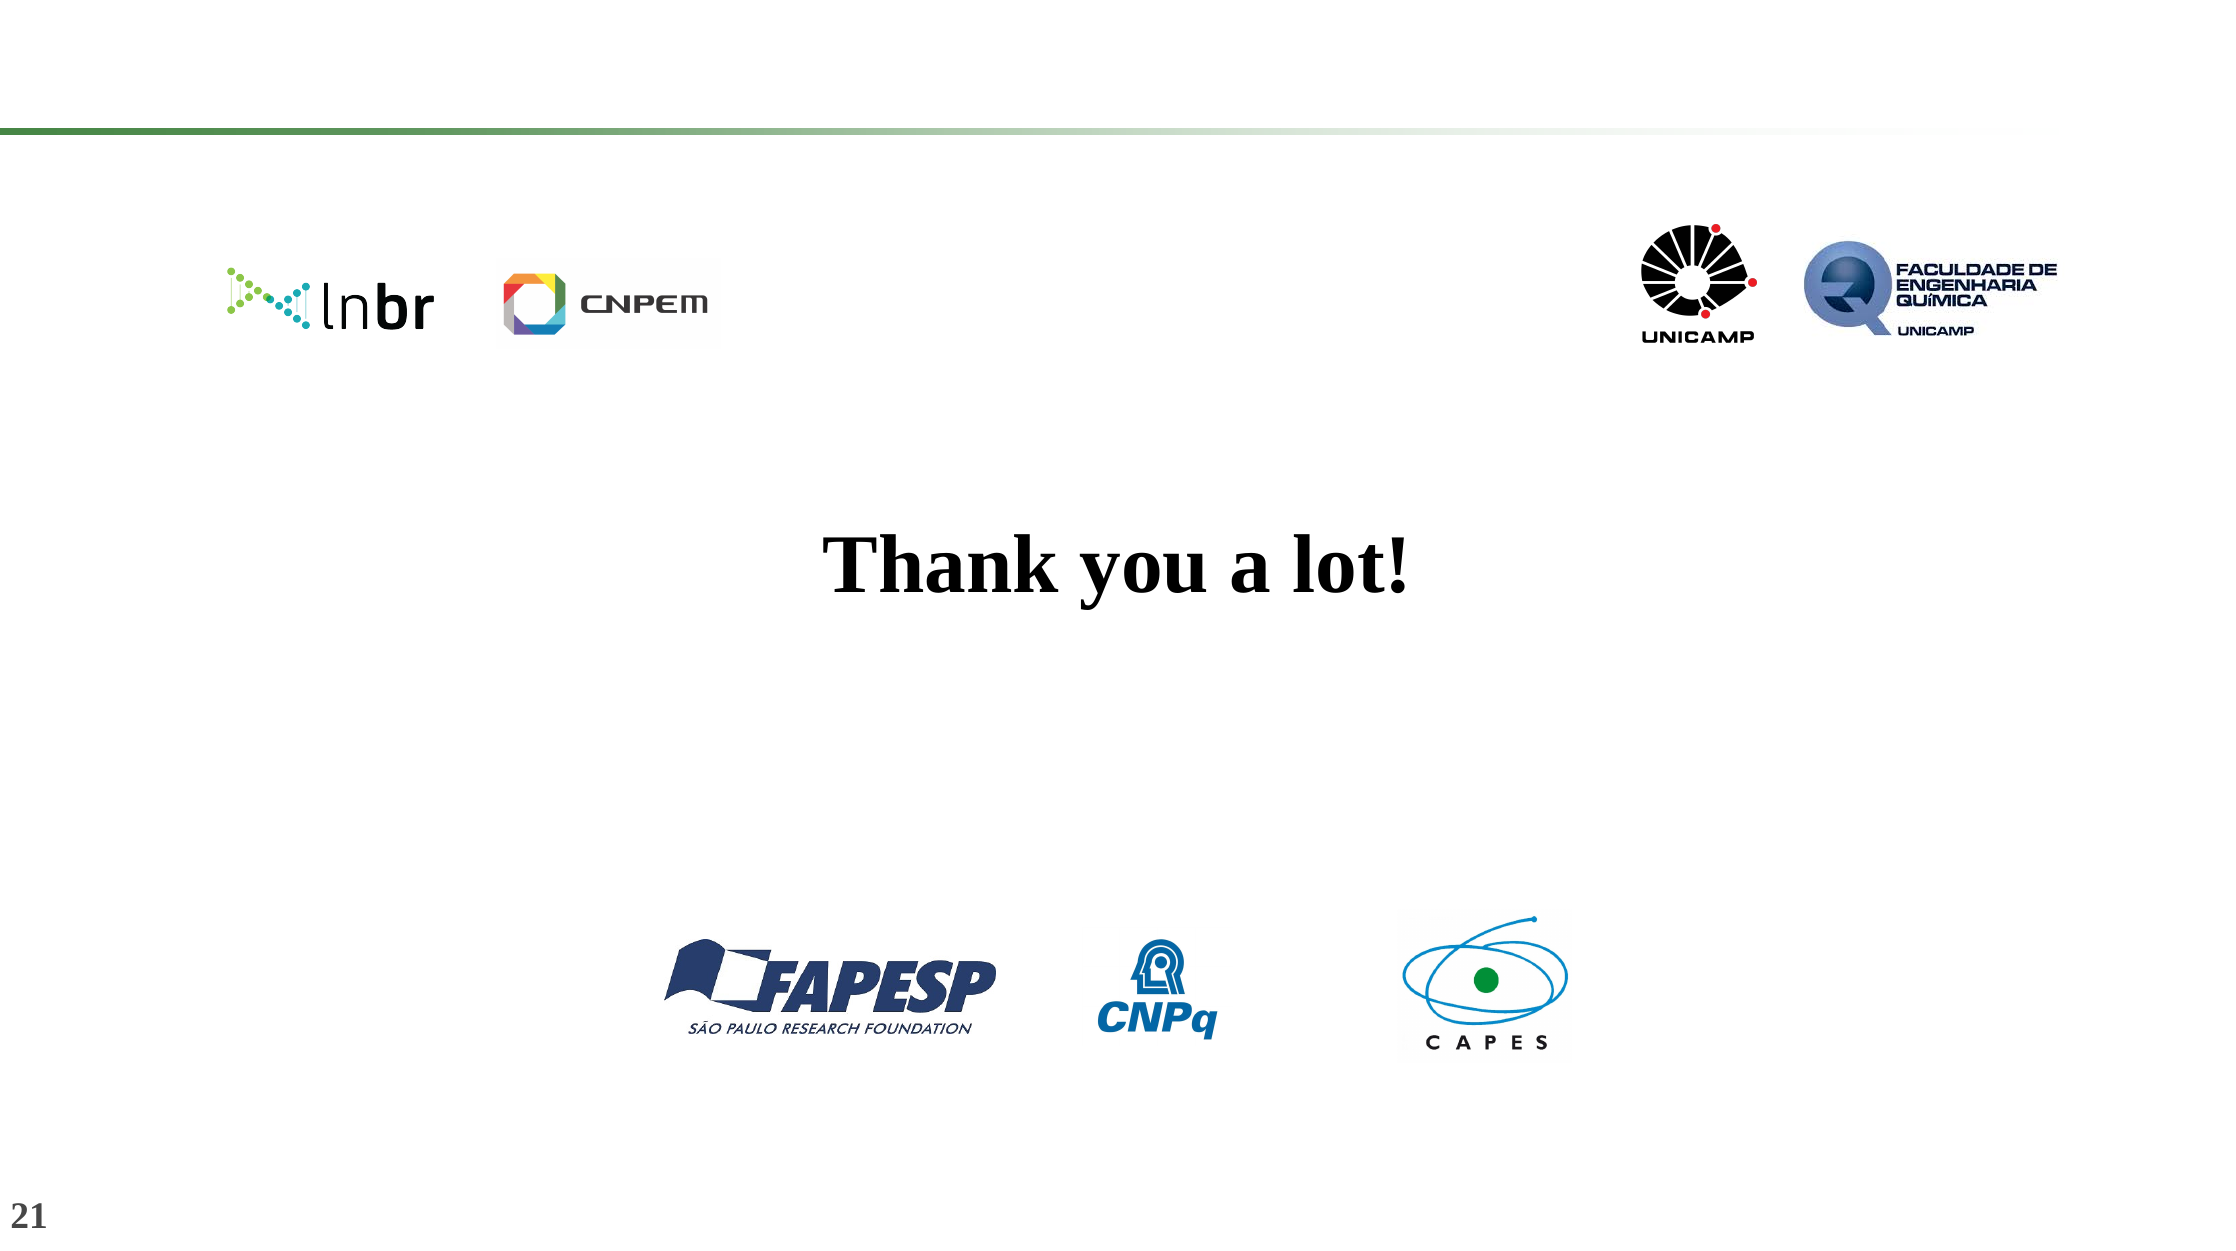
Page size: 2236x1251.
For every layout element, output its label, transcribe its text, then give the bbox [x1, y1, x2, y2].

picture [664, 939, 996, 1034]
text_box Thank you a lot! [779, 480, 1457, 638]
picture [1082, 927, 1233, 1046]
picture [0, 128, 2224, 135]
picture [1641, 224, 1757, 343]
picture [188, 248, 473, 349]
picture [1397, 909, 1572, 1063]
picture [1803, 231, 2065, 343]
text_box <number> [0, 1176, 129, 1251]
picture [496, 258, 721, 349]
